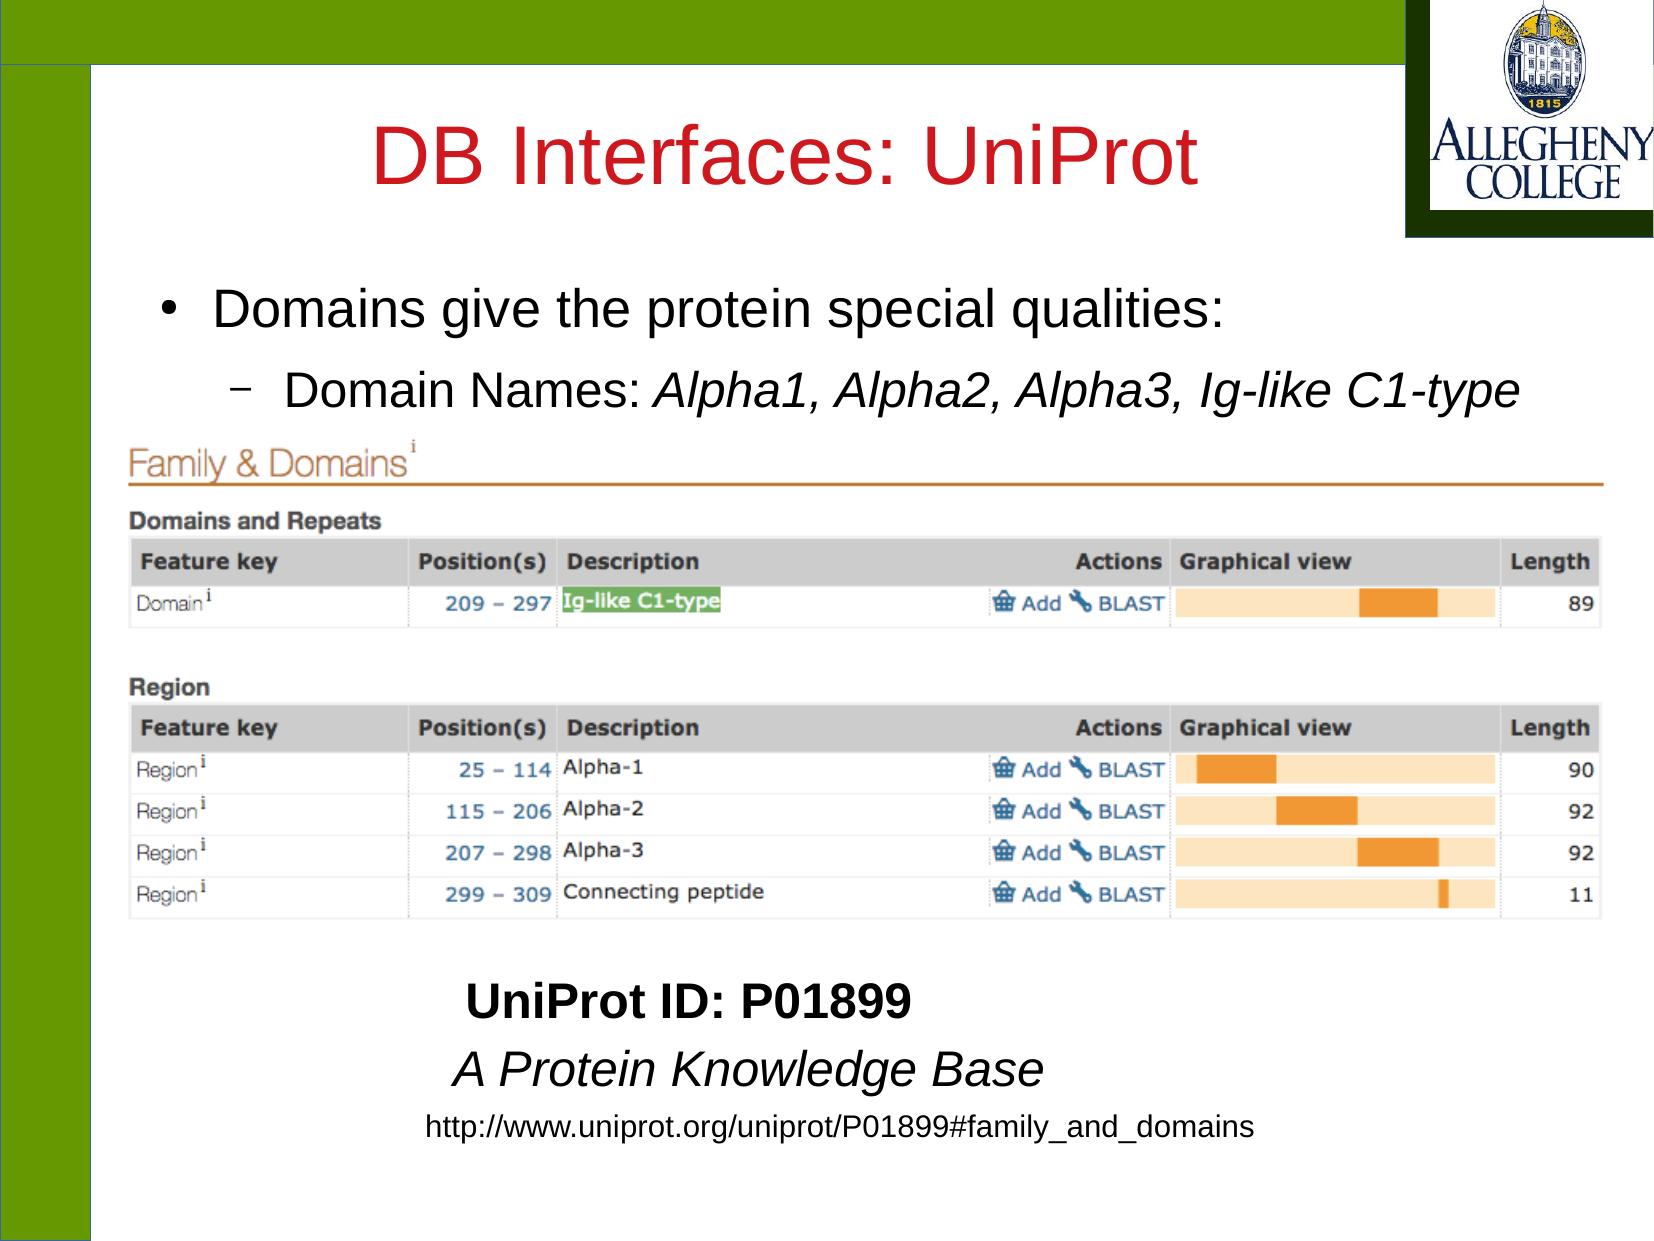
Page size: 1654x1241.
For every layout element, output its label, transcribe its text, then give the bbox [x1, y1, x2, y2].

picture [1430, 0, 1654, 210]
text_box [1405, 210, 1654, 238]
list Domains give the protein special qualities: Domain Names: Alpha1, Alpha2, Alpha3, Ig-like C1-type UniProt ID: P01899 A Protein Knowledge Base http://www.uniprot.org/uniprot/P01899#family_and_domains [141, 278, 1621, 1204]
text_box DB Interfaces: UniProt [110, 69, 1461, 233]
picture [119, 432, 1612, 958]
text_box [0, 0, 1430, 1241]
